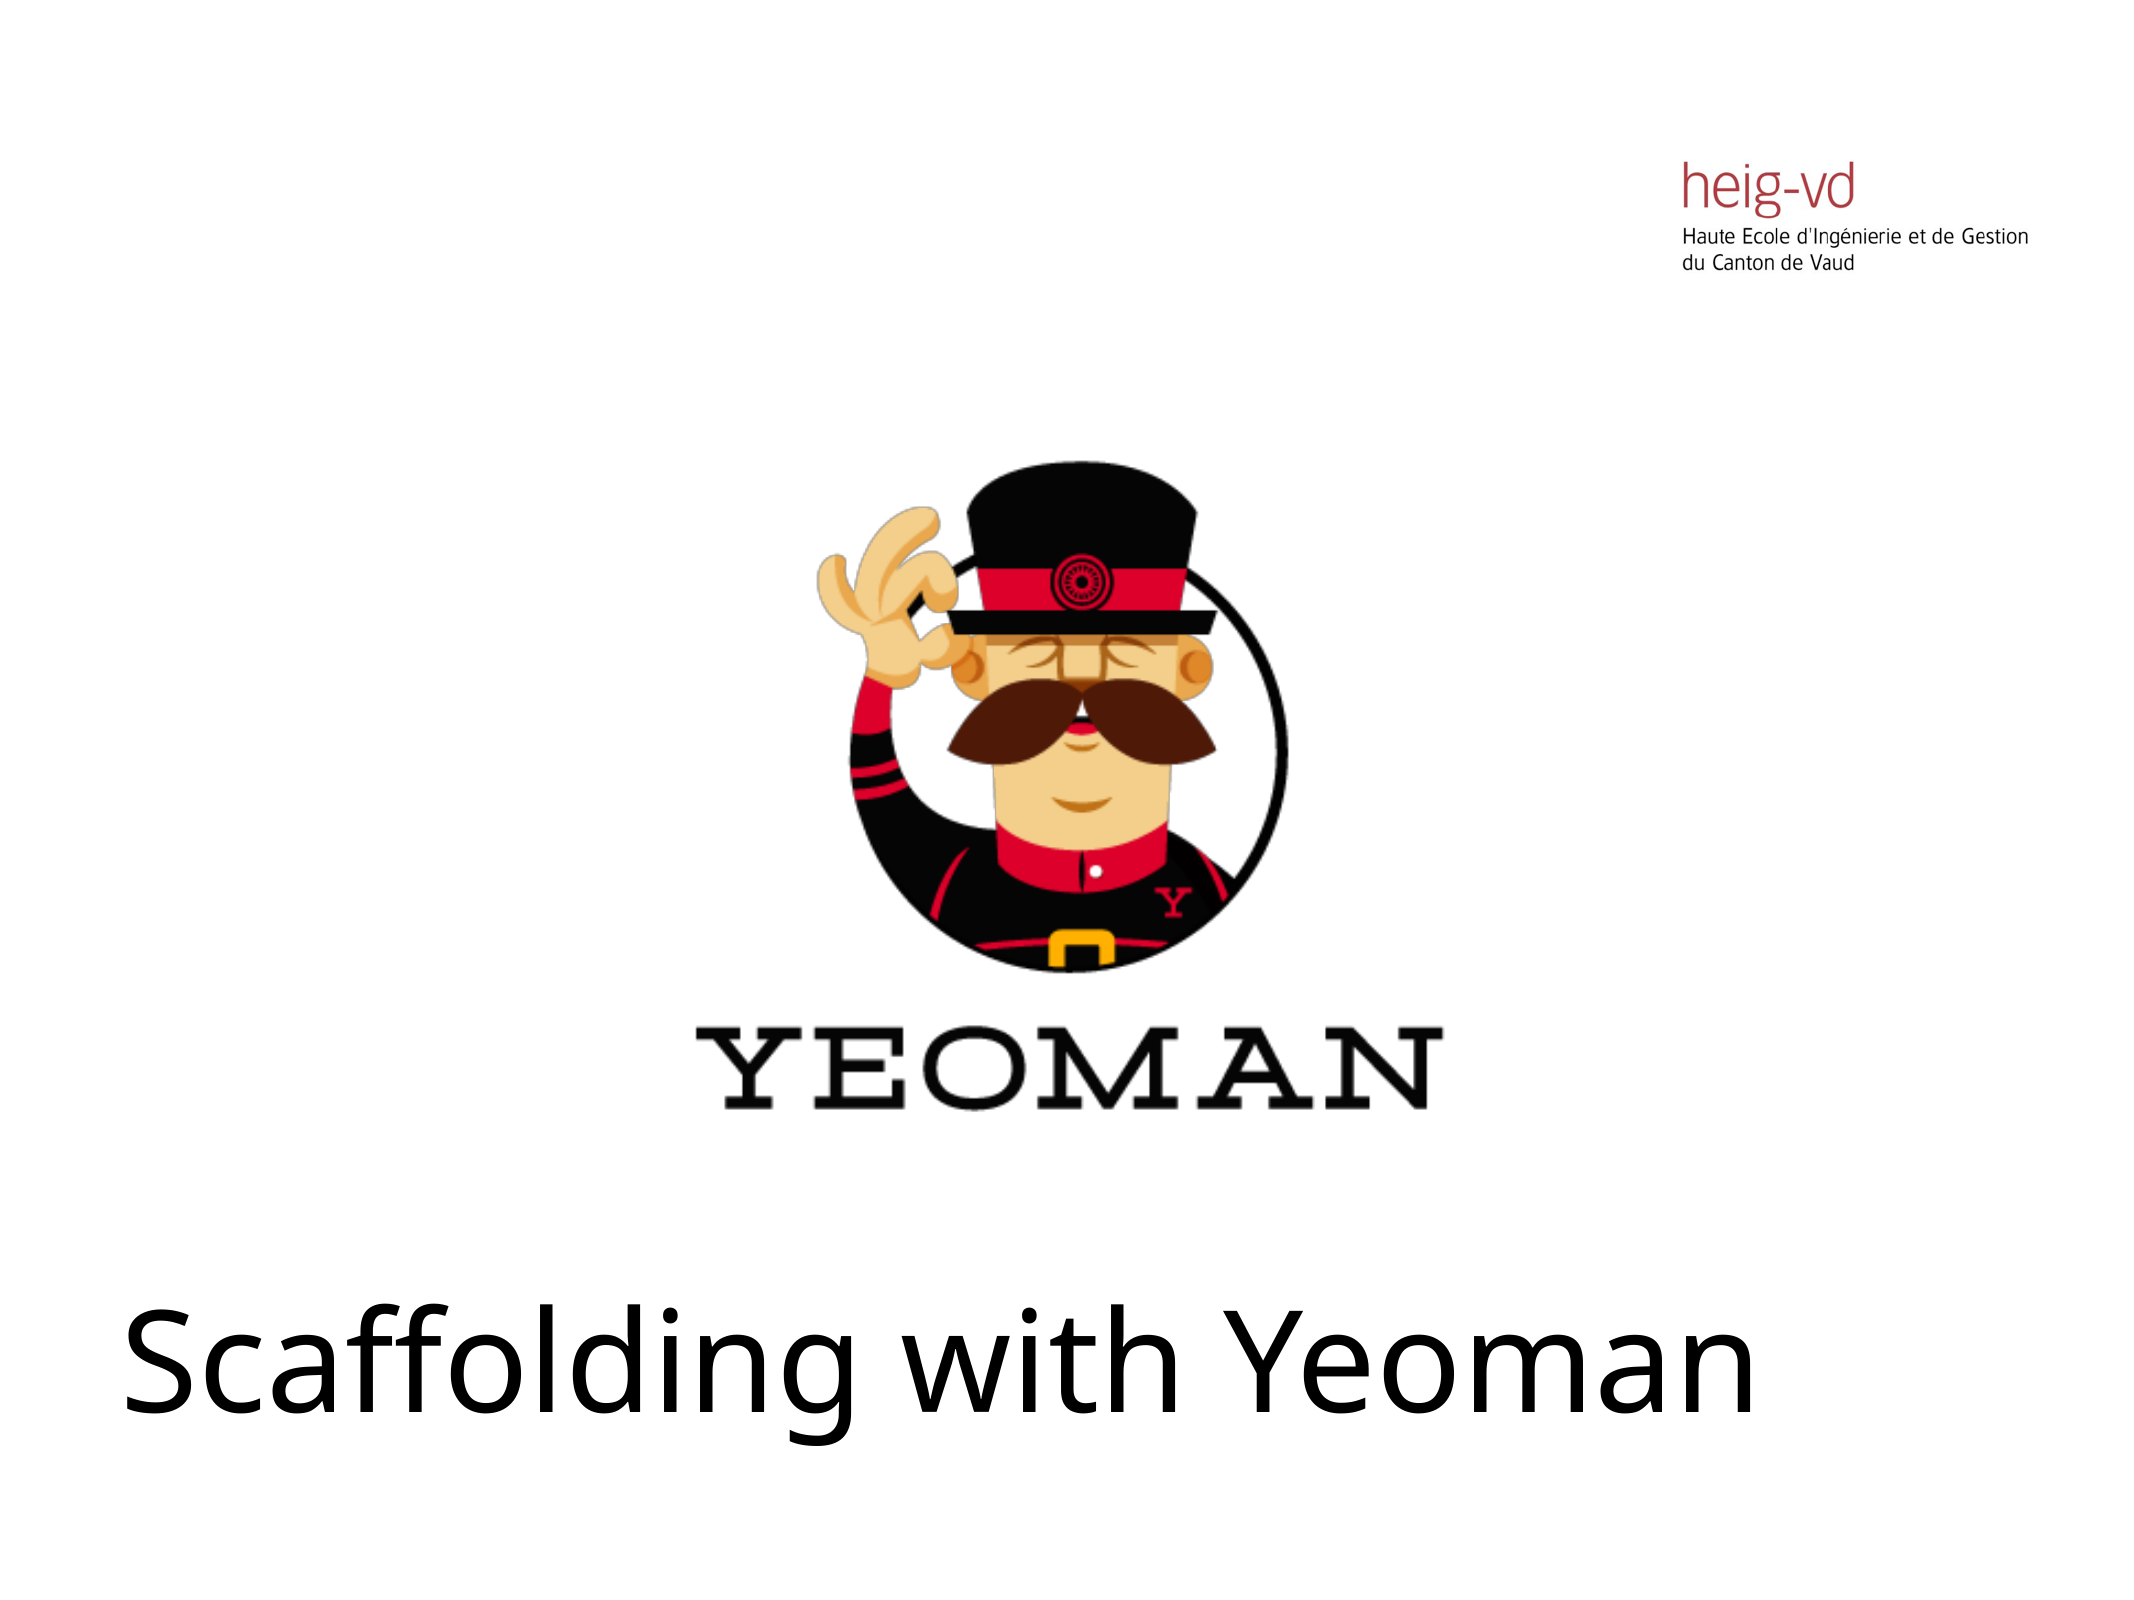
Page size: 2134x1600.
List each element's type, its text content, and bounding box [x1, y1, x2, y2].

text_box Scaffolding with Yeoman [112, 1262, 2054, 1449]
picture [655, 444, 1478, 1156]
picture [1672, 149, 2036, 284]
